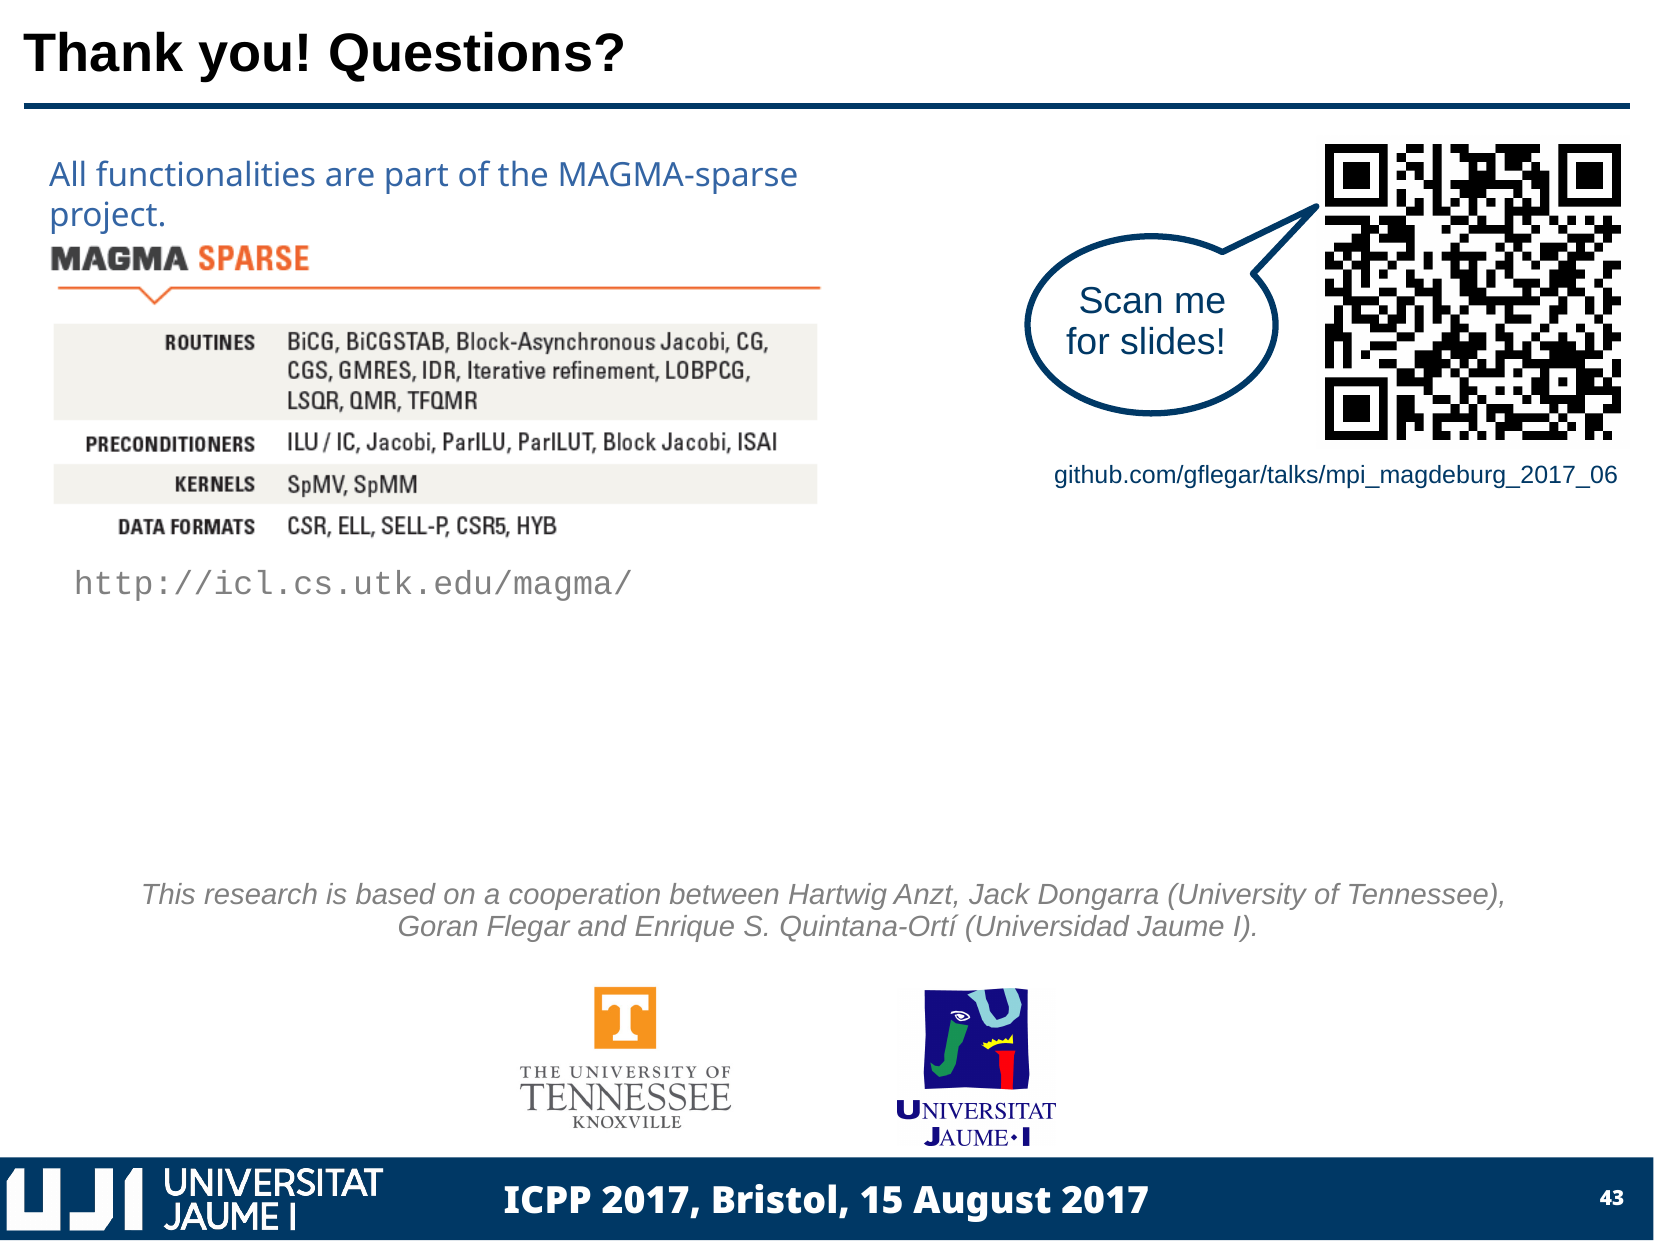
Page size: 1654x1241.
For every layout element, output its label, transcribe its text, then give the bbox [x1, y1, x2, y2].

picture [897, 988, 1056, 1146]
title Thank you! Questions? [23, 0, 1630, 107]
text_box github.com/gflegar/talks/mpi_magdeburg_2017_06 [1039, 453, 1635, 497]
text_box This research is based on a cooperation between Hartwig Anzt, Jack Dongarra (University of Tennessee), Goran Flegar and Enrique S. Quintana-Ortí (Universidad Jaume I). [125, 870, 1533, 950]
picture [0, 1158, 390, 1241]
text_box http://icl.cs.utk.edu/magma/ [59, 554, 649, 610]
picture [458, 968, 792, 1156]
picture [43, 241, 827, 555]
text_box Scan me for slides! [1051, 271, 1252, 370]
text_box All functionalities are part of the MAGMA-sparse project. [34, 145, 910, 241]
picture [1316, 135, 1630, 449]
